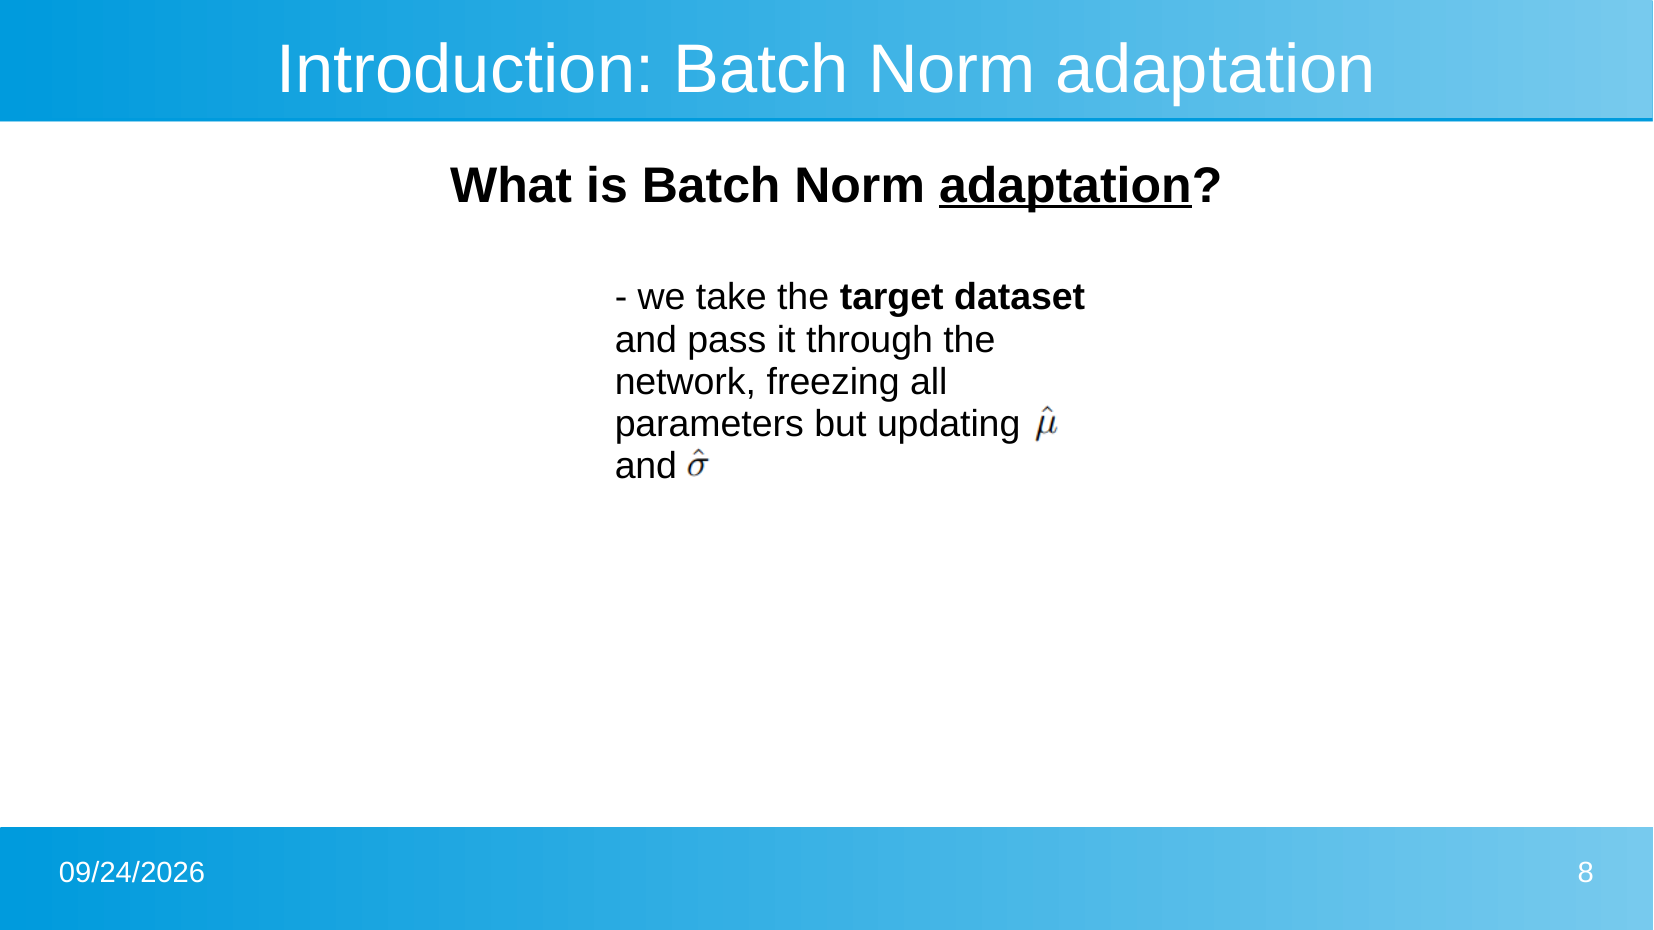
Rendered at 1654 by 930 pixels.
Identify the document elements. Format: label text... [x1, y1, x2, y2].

picture [678, 438, 713, 485]
picture [1022, 399, 1067, 451]
text_box What is Batch Norm adaptation? [435, 149, 1238, 221]
title Introduction: Batch Norm adaptation [58, 29, 1594, 108]
text_box - we take the target dataset and pass it through the network, freezing all parameters but updating and [600, 268, 1125, 494]
